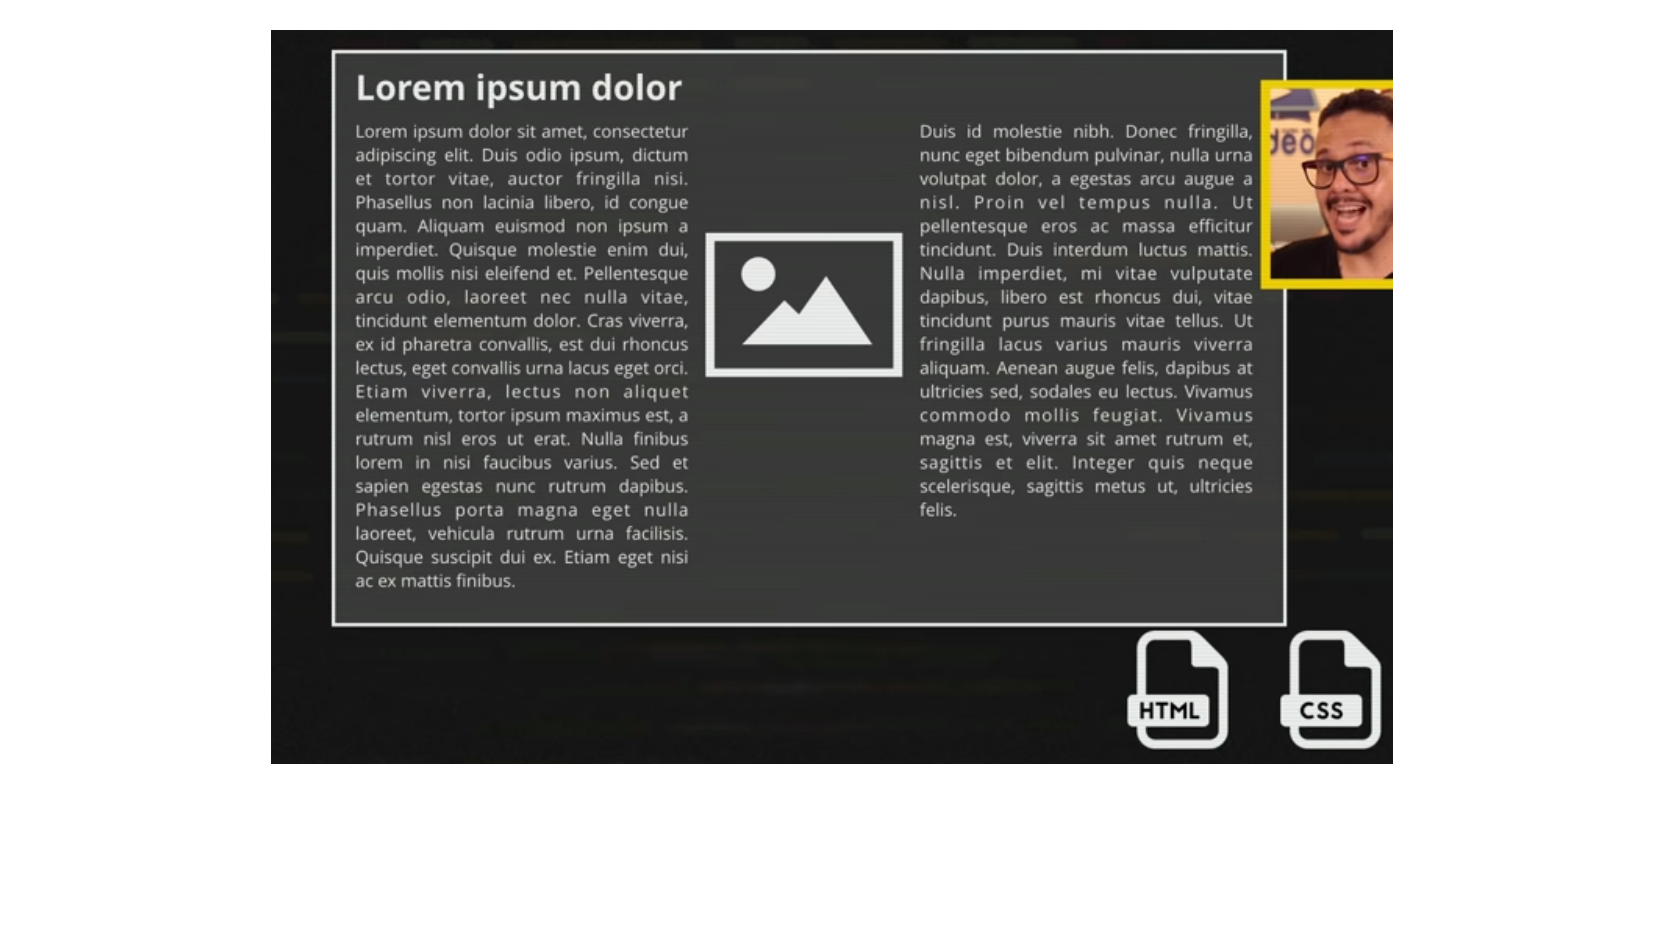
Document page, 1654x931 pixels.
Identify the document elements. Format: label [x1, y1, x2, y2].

picture [271, 30, 1393, 764]
